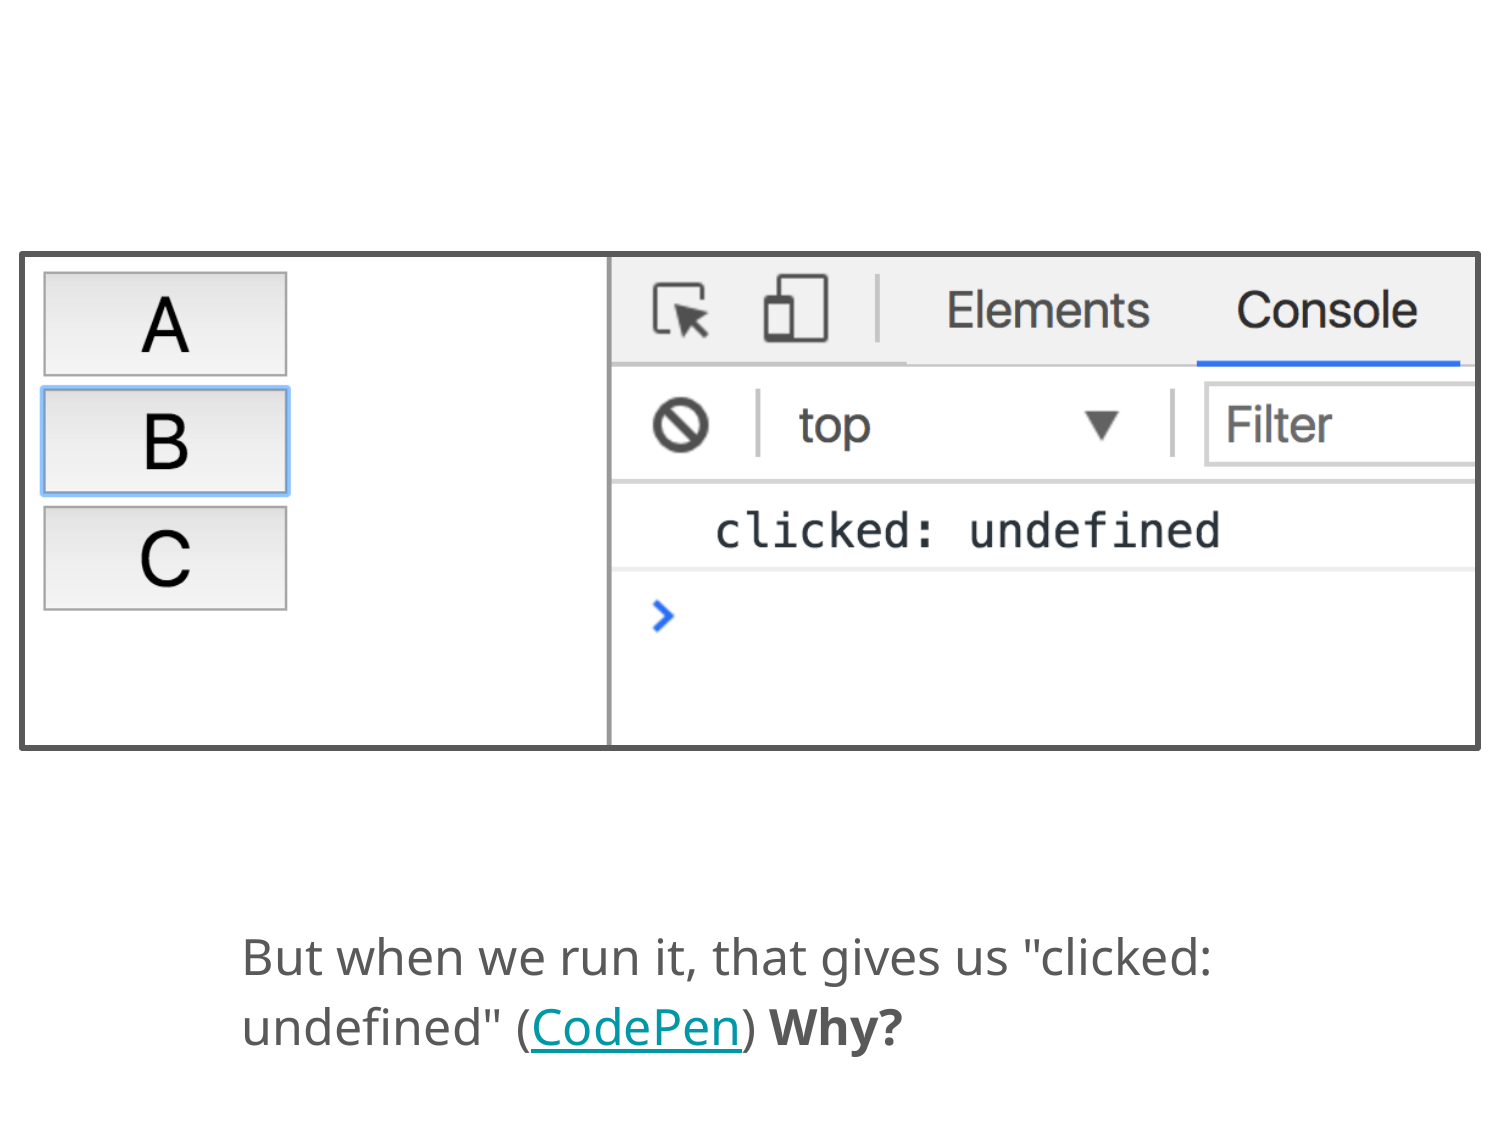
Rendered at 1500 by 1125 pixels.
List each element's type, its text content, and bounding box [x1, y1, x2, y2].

picture [24, 257, 1475, 745]
list But when we run it, that gives us "clicked: undefined" (CodePen) Why? [226, 901, 1333, 1095]
